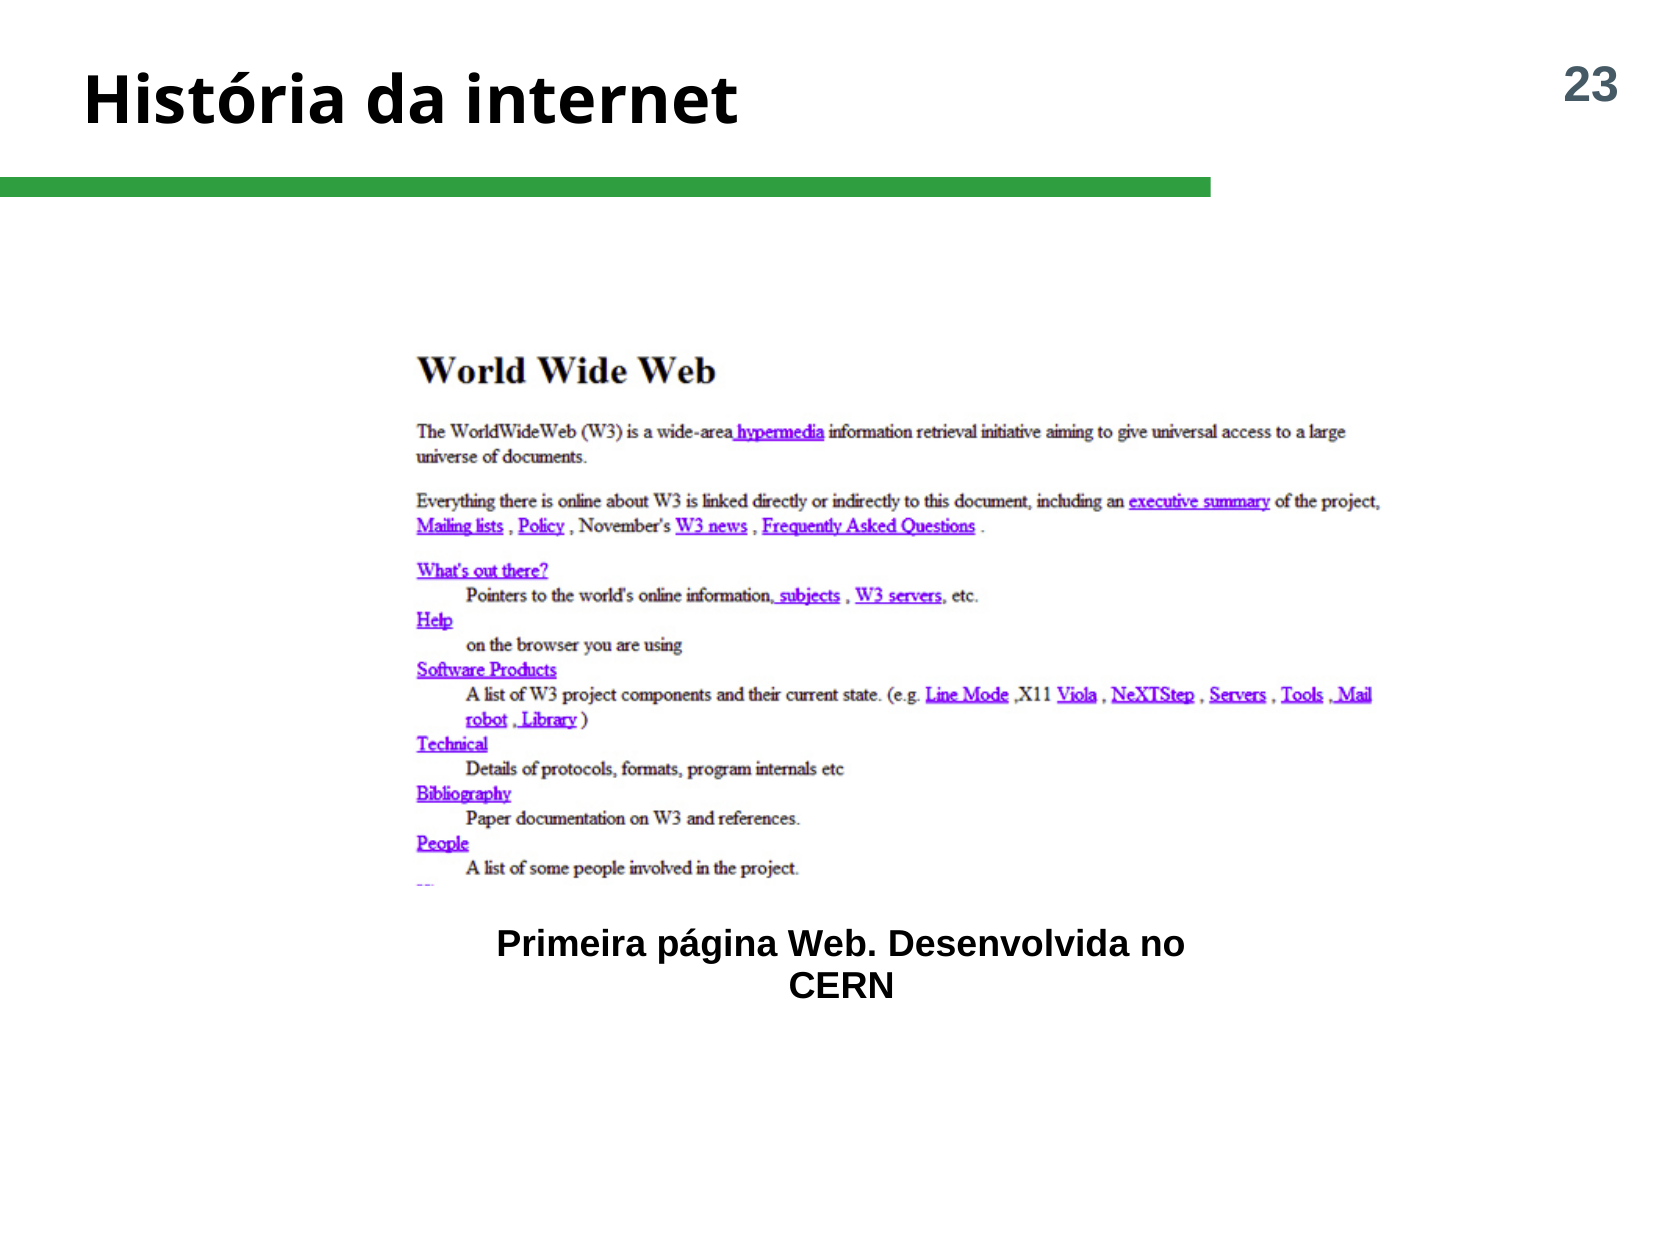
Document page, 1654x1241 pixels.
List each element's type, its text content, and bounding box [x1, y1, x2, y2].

text_box Primeira página Web. Desenvolvida no CERN [442, 915, 1241, 1015]
picture [413, 338, 1383, 886]
title História da internet [82, 0, 1152, 202]
